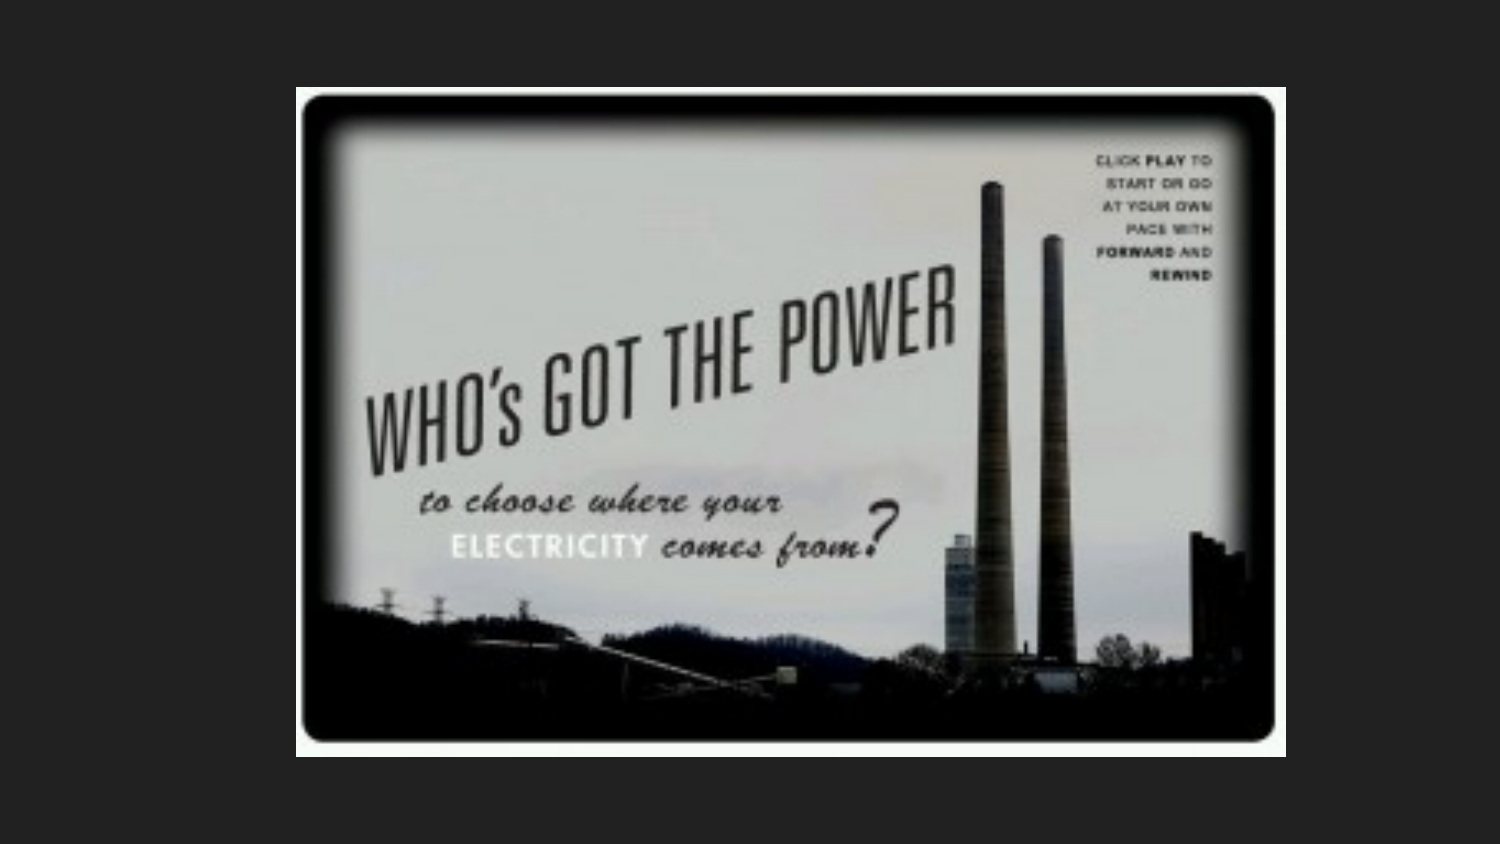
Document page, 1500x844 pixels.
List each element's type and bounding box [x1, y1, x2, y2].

picture [296, 87, 1286, 757]
